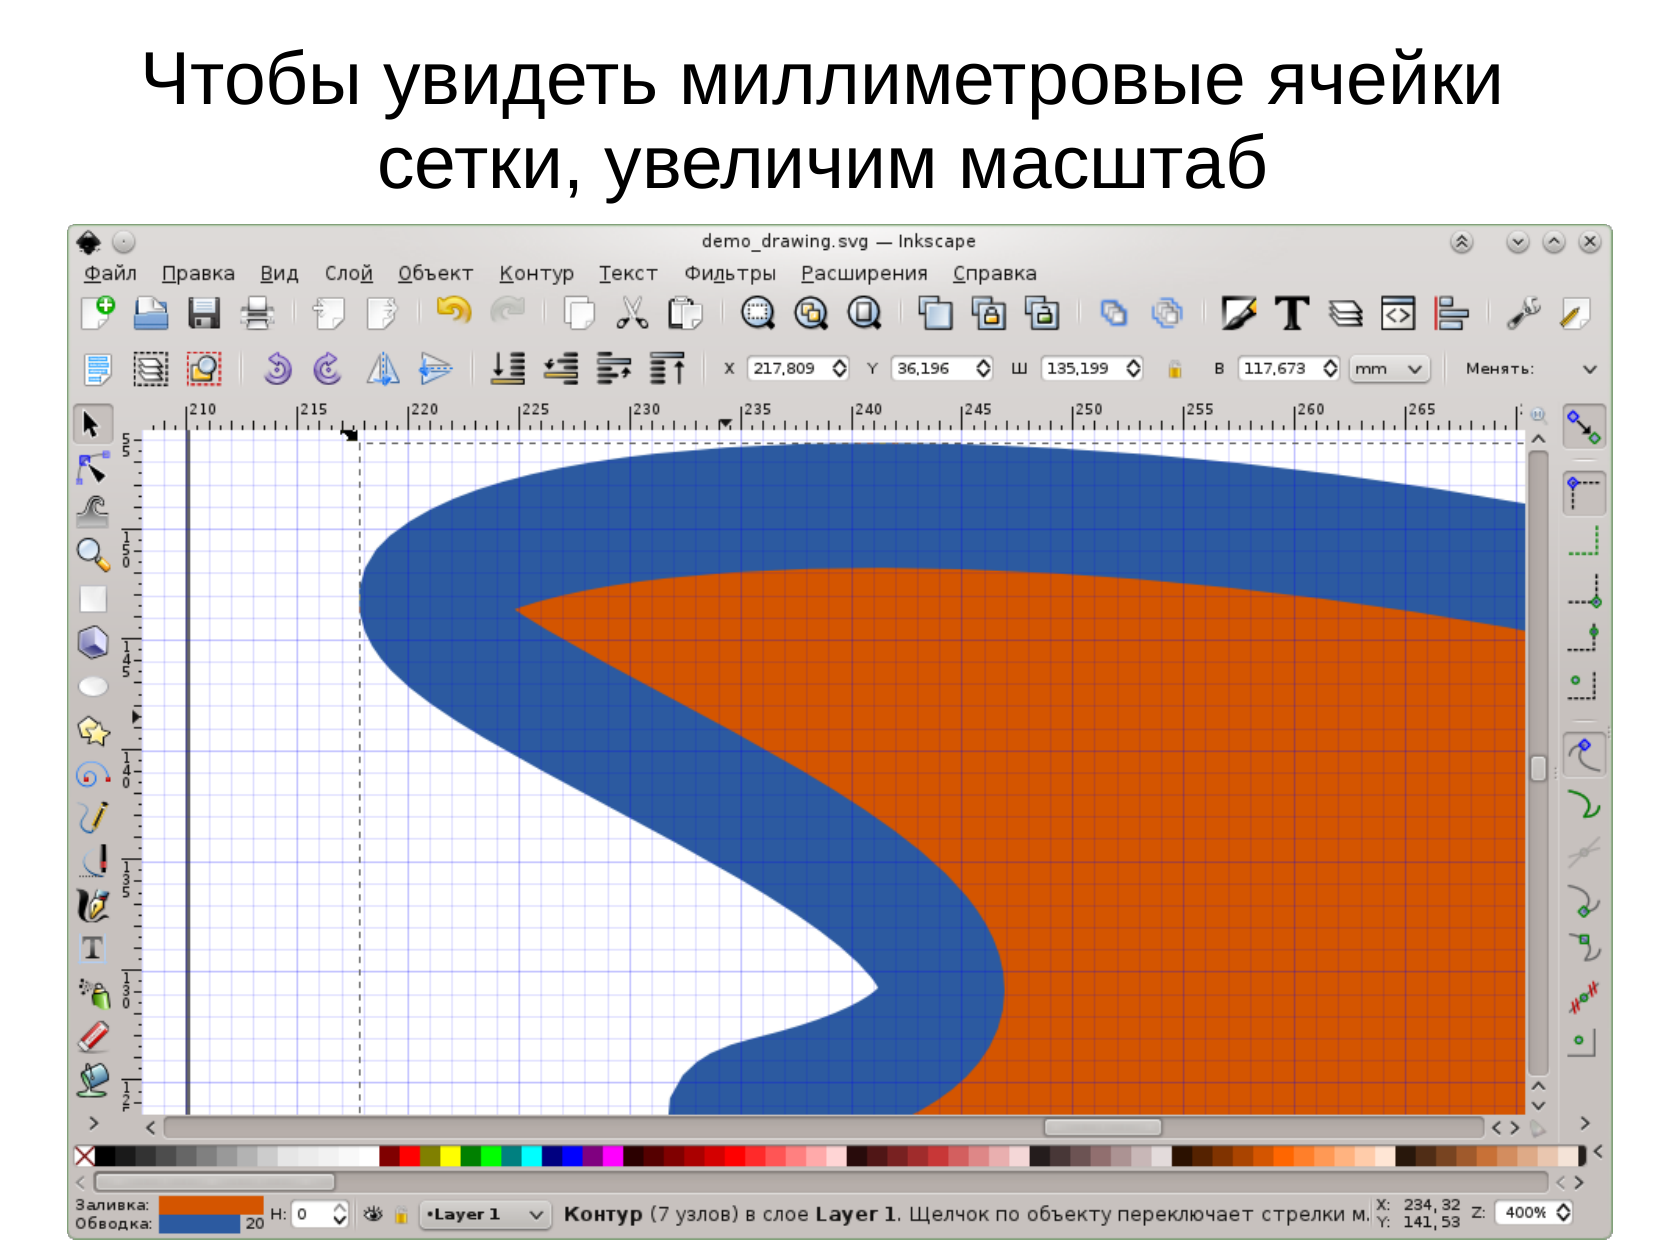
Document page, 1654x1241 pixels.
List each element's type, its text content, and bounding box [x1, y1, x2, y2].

title Чтобы увидеть миллиметровые ячейки сетки, увеличим масштаб [78, 17, 1568, 224]
picture [67, 224, 1613, 1240]
